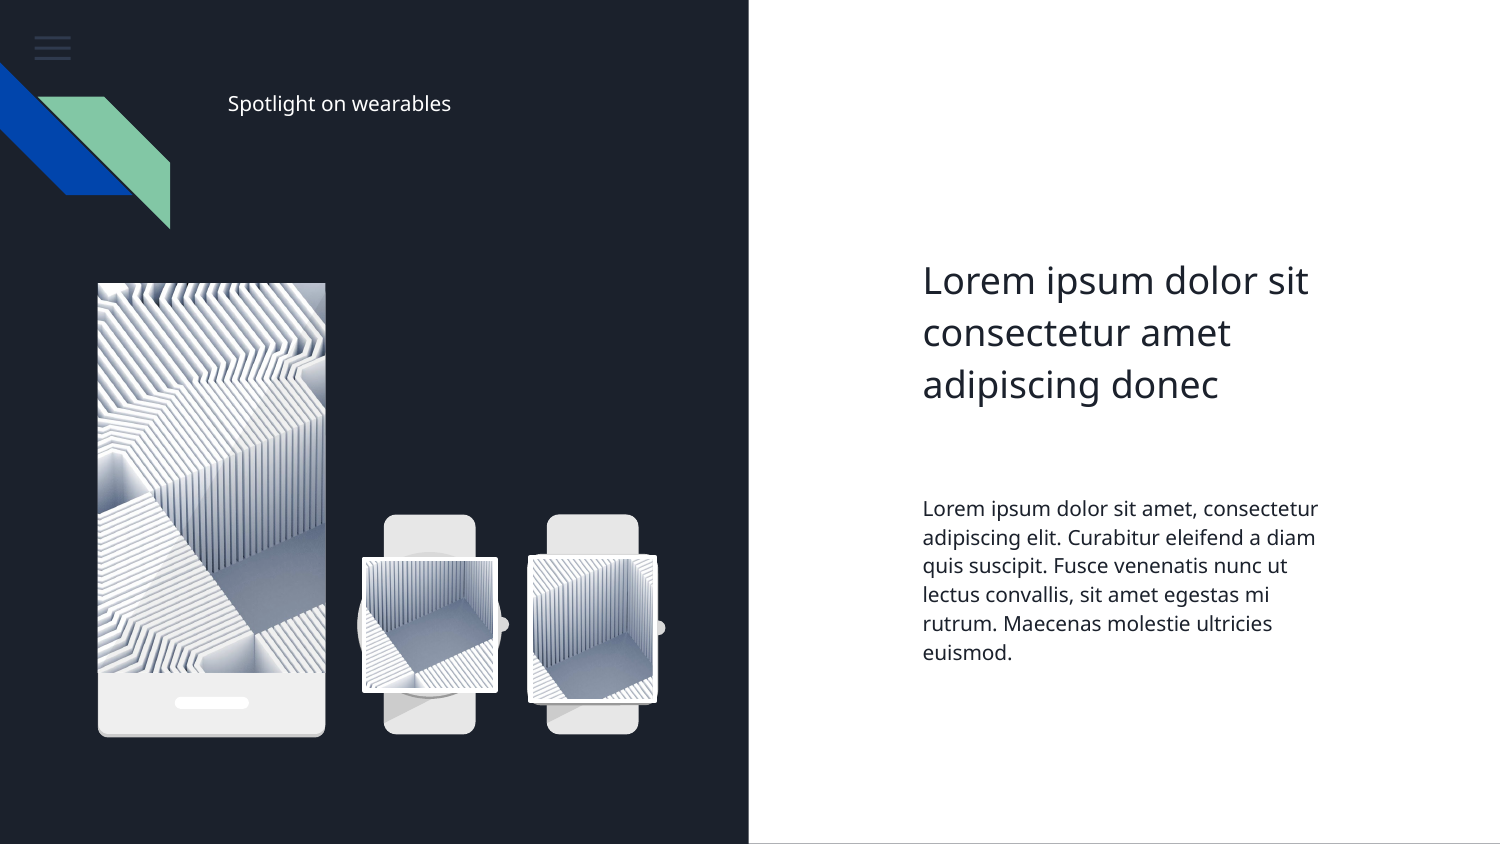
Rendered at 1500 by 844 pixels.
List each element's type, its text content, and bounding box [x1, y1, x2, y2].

list Lorem ipsum dolor sit amet, consectetur adipiscing elit. Curabitur eleifend a diam quis suscipit. Fusce venenatis nunc ut lectus convallis, sit amet egestas mi rutrum. Maecenas molestie ultricies euismod. [907, 476, 1342, 650]
picture [97, 283, 326, 671]
picture [532, 559, 653, 699]
title Spotlight on wearables [212, 75, 706, 160]
title Lorem ipsum dolor sit consectetur amet adipiscing donec [907, 196, 1342, 461]
text_box [533, 703, 652, 735]
text_box [535, 514, 650, 555]
picture [366, 561, 494, 689]
text_box [97, 292, 326, 738]
text_box [498, 600, 510, 651]
text_box [383, 514, 476, 557]
text_box [383, 693, 476, 735]
text_box [657, 562, 666, 697]
text_box [357, 598, 362, 653]
